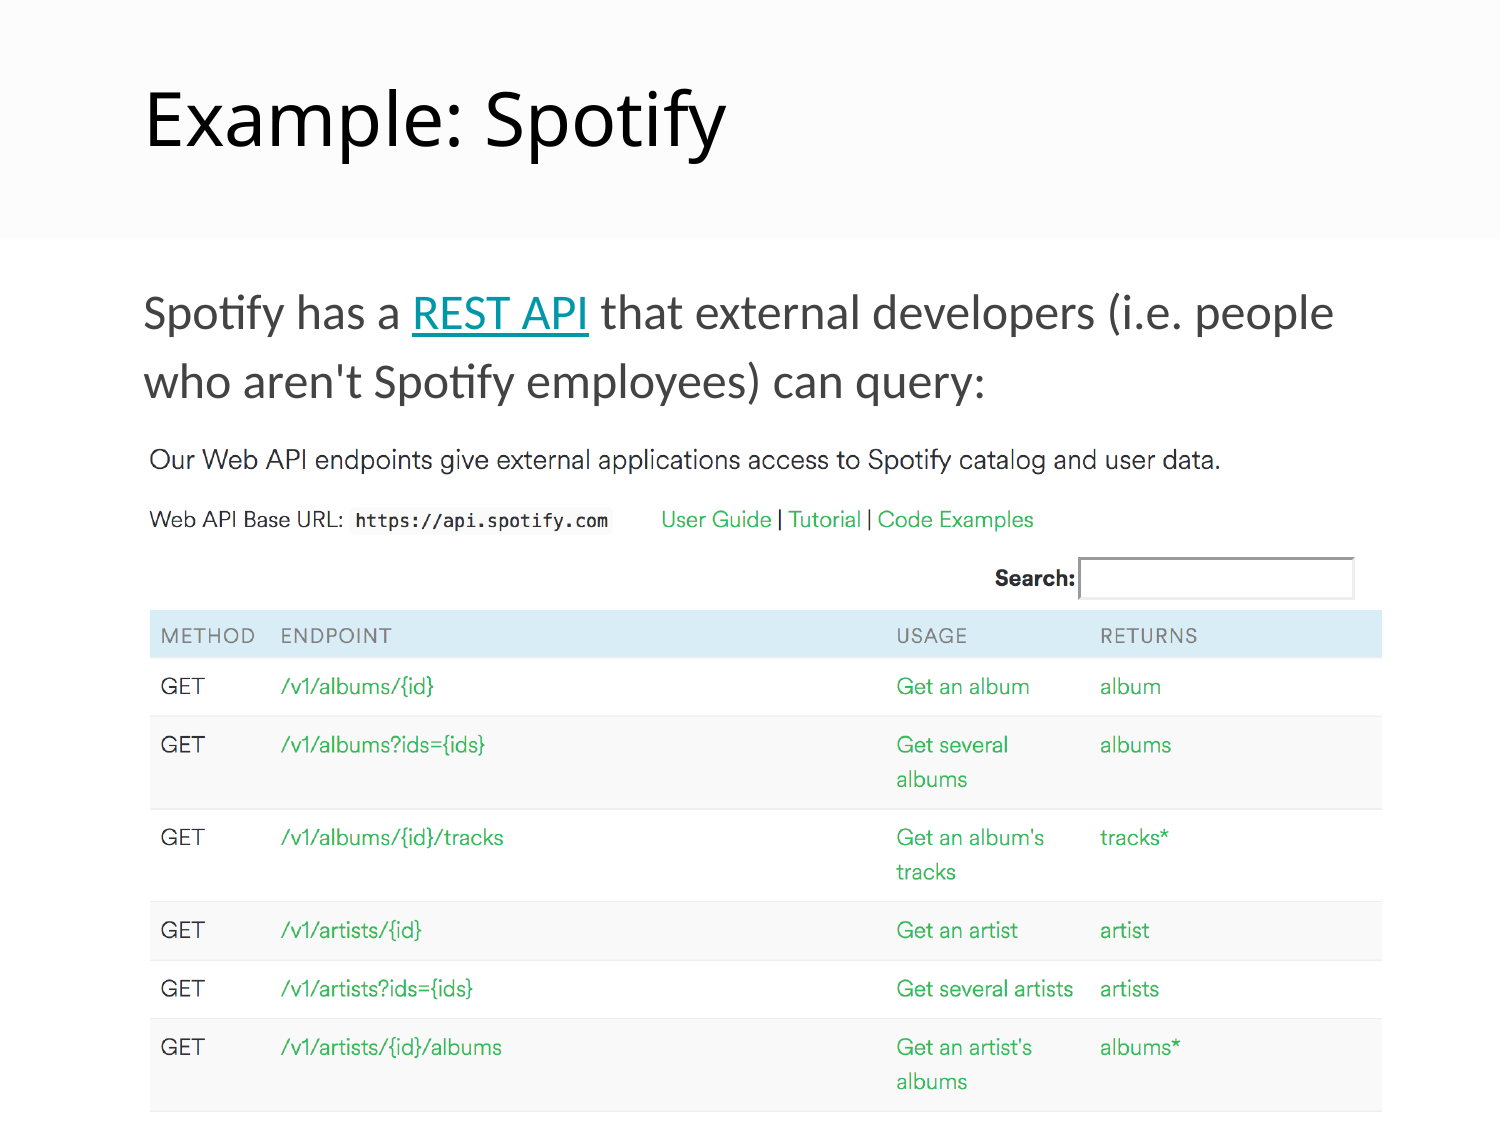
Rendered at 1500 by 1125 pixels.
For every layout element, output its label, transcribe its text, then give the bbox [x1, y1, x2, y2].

list Spotify has a REST API that external developers (i.e. people who aren't Spotify employees) can query: [128, 255, 1372, 371]
picture [128, 440, 1400, 1113]
title Example: Spotify [128, 56, 1372, 183]
